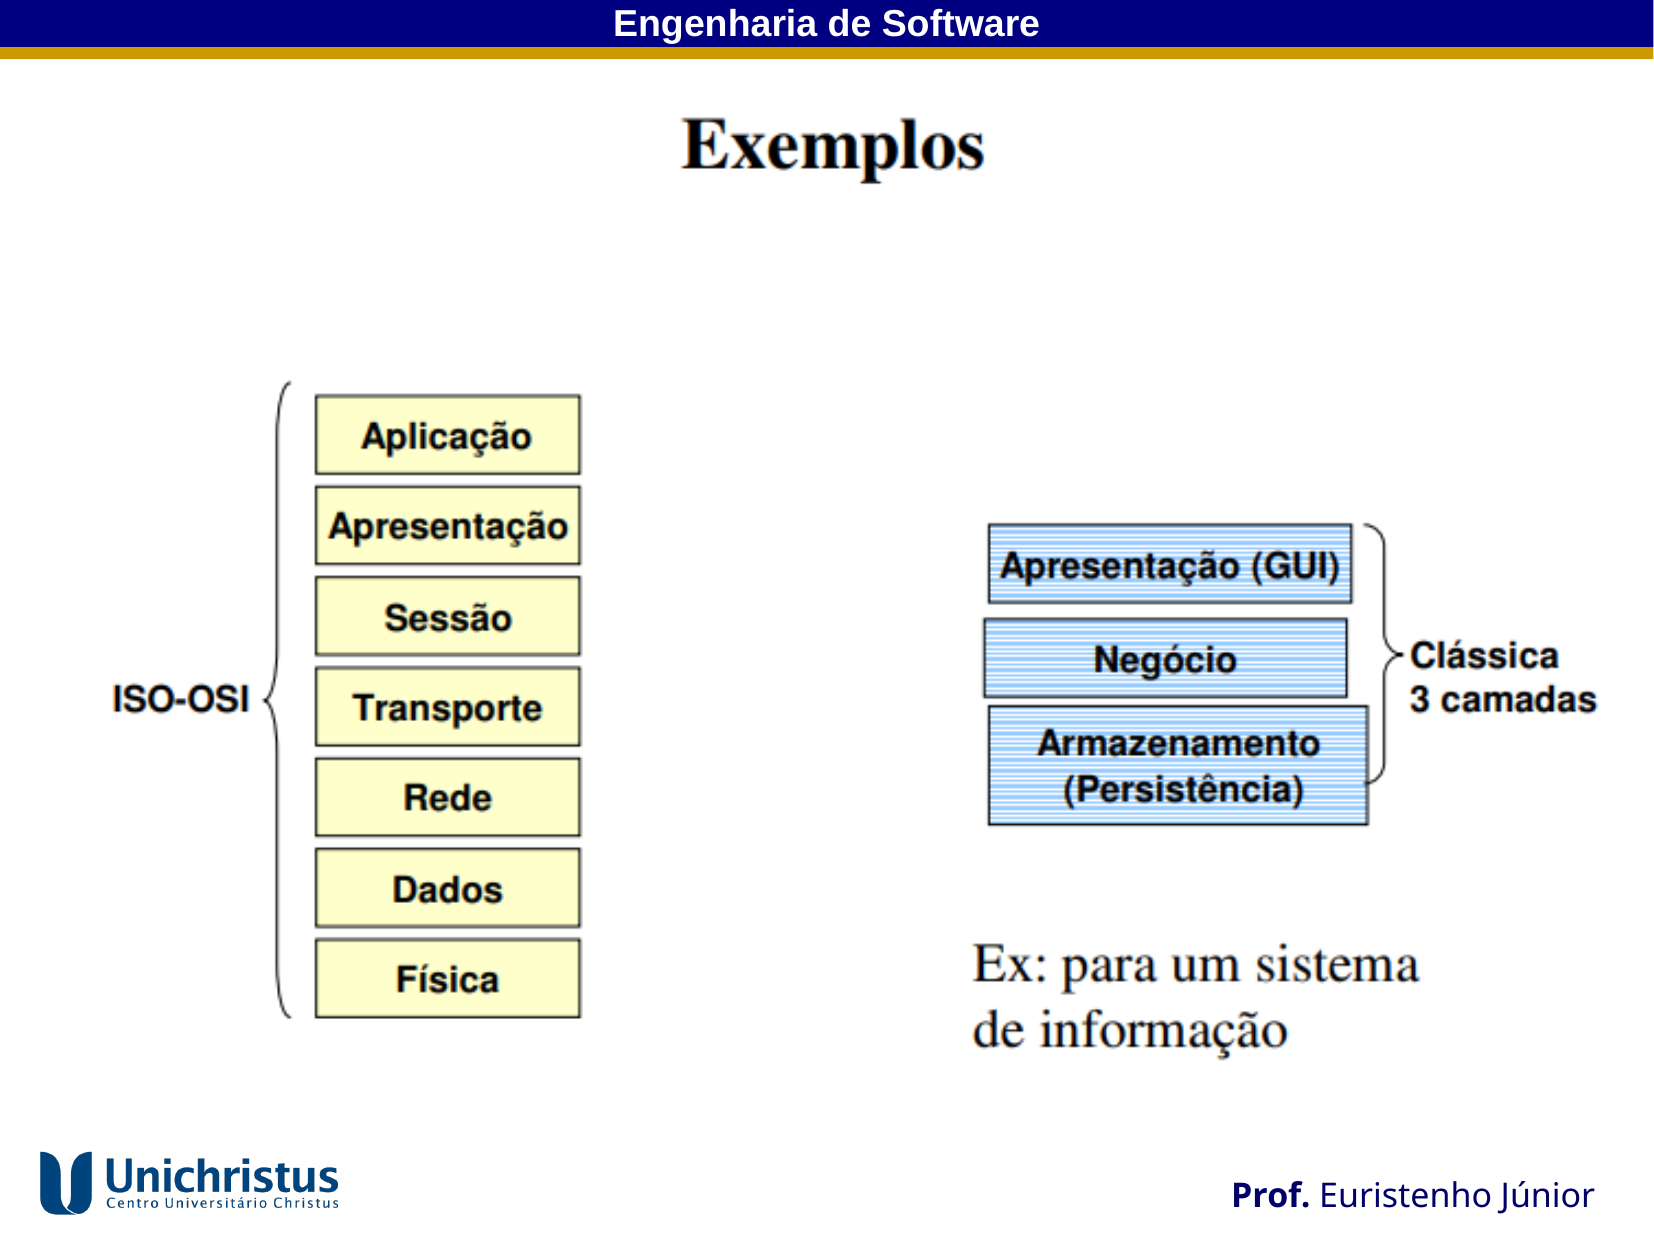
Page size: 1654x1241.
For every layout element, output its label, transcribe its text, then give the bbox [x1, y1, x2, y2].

picture [35, 1148, 343, 1217]
text_box Engenharia de Software [0, 0, 1654, 47]
text_box Prof. Euristenho Júnior [1216, 1163, 1654, 1224]
text_box [0, 47, 1654, 60]
picture [94, 79, 1618, 1123]
